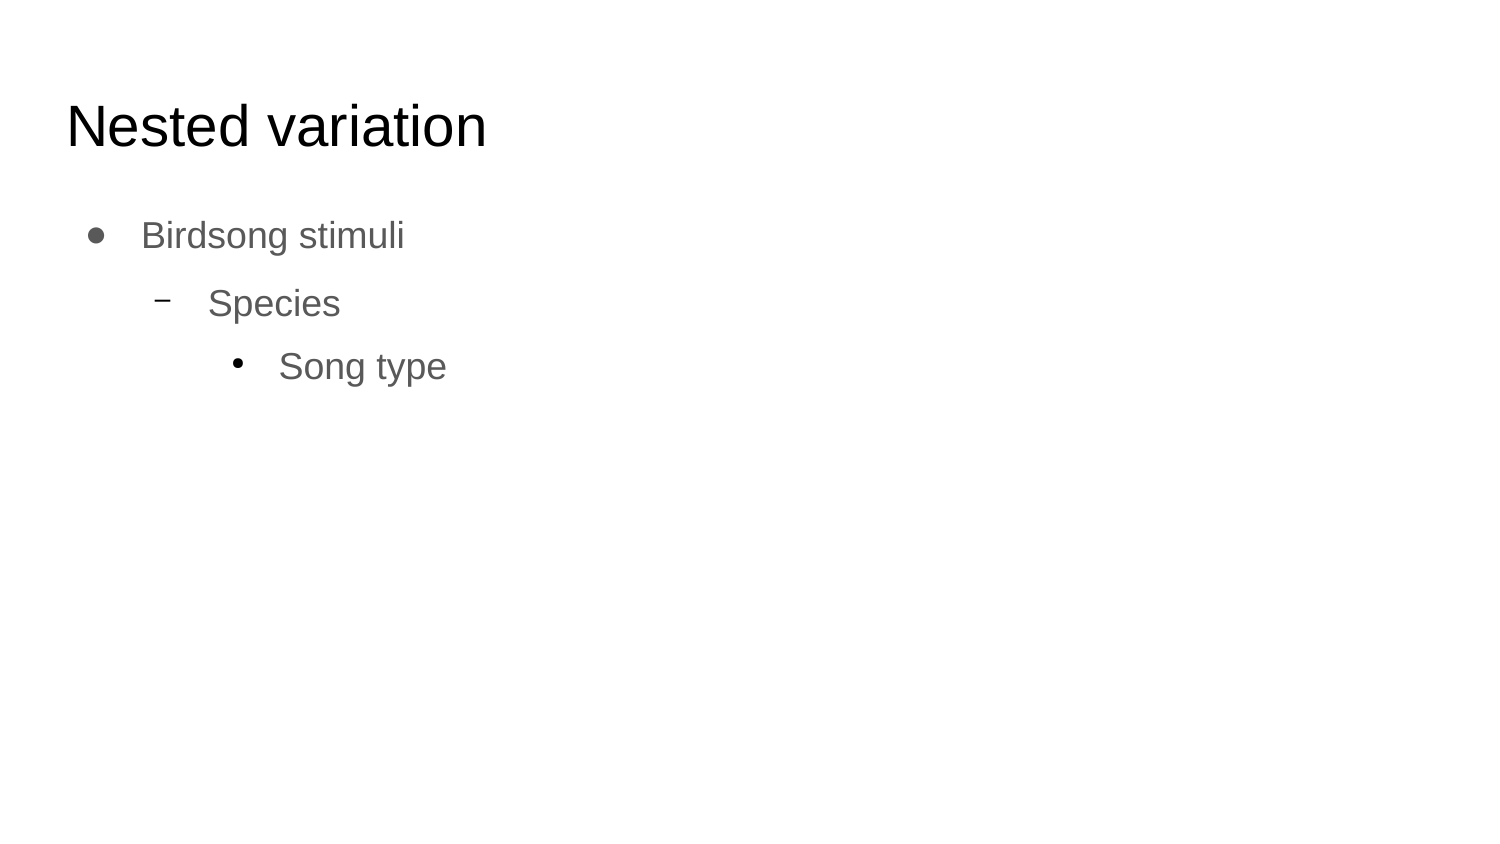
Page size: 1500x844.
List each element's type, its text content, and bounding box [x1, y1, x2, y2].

title Nested variation [51, 72, 1449, 167]
list Birdsong stimuli Species Song type [51, 188, 1449, 750]
